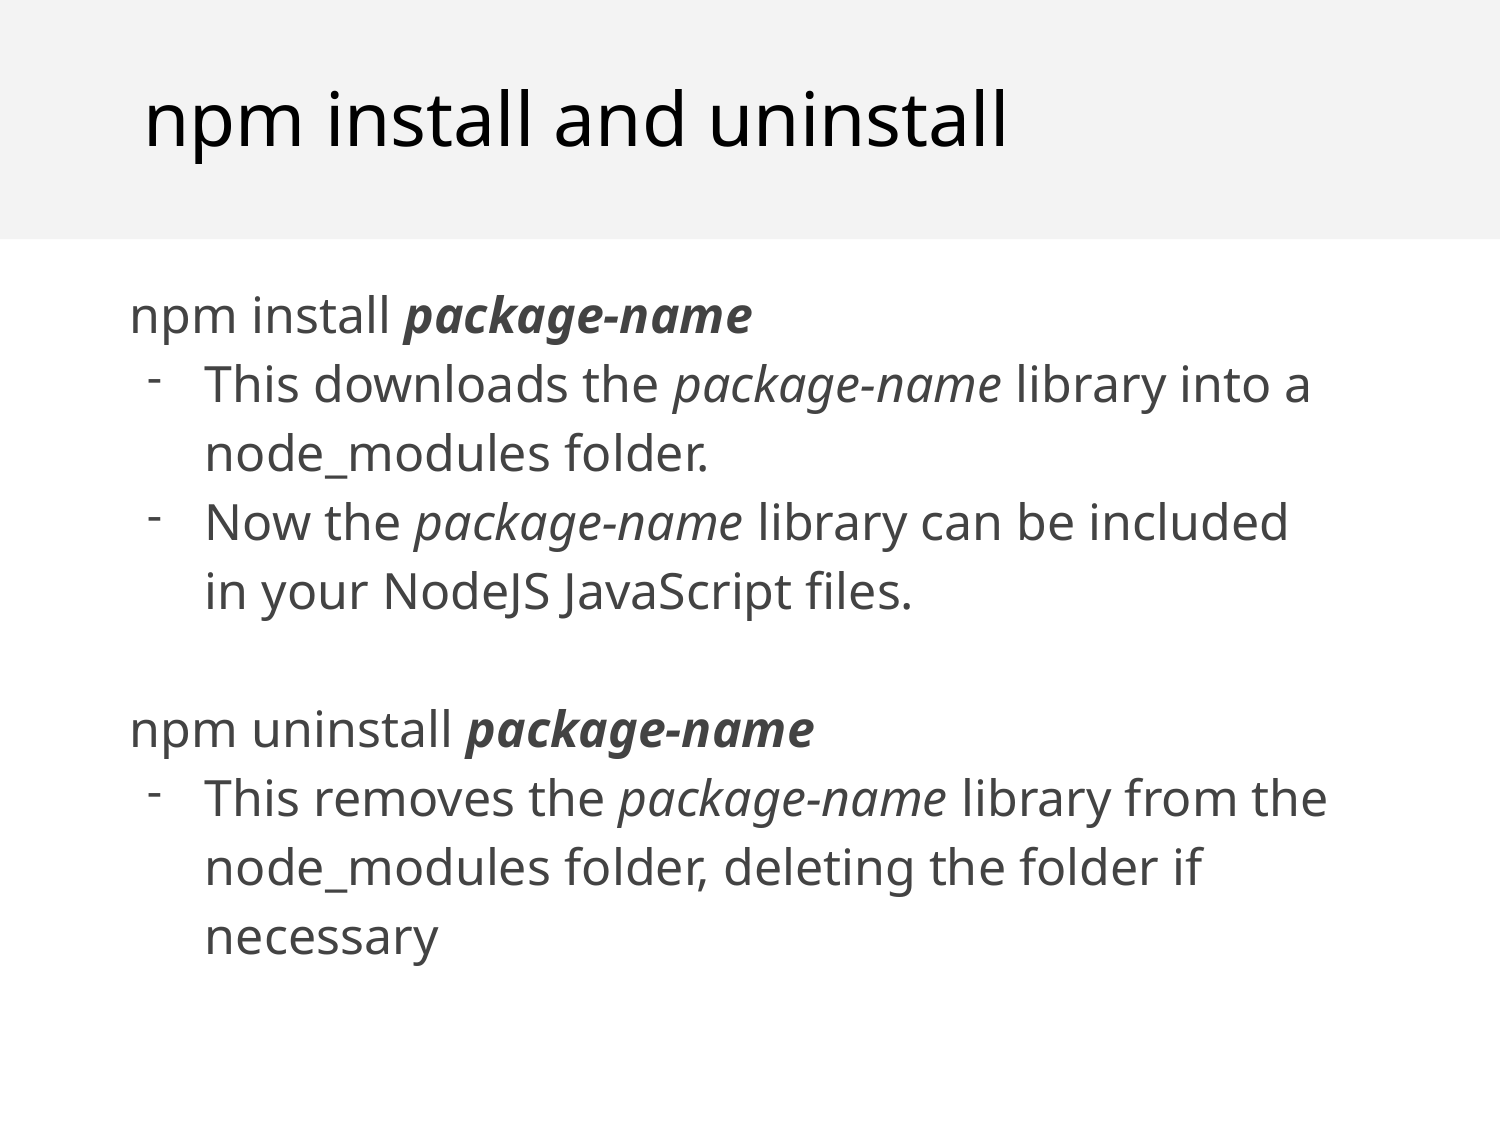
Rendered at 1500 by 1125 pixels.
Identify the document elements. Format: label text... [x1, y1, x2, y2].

title npm install and uninstall [128, 56, 1372, 183]
list npm install package-name This downloads the package-name library into a node_modules folder. Now the package-name library can be included in your NodeJS JavaScript files. npm uninstall package-name This removes the package-name library from the node_modules folder, deleting the folder if necessary [115, 259, 1359, 1008]
